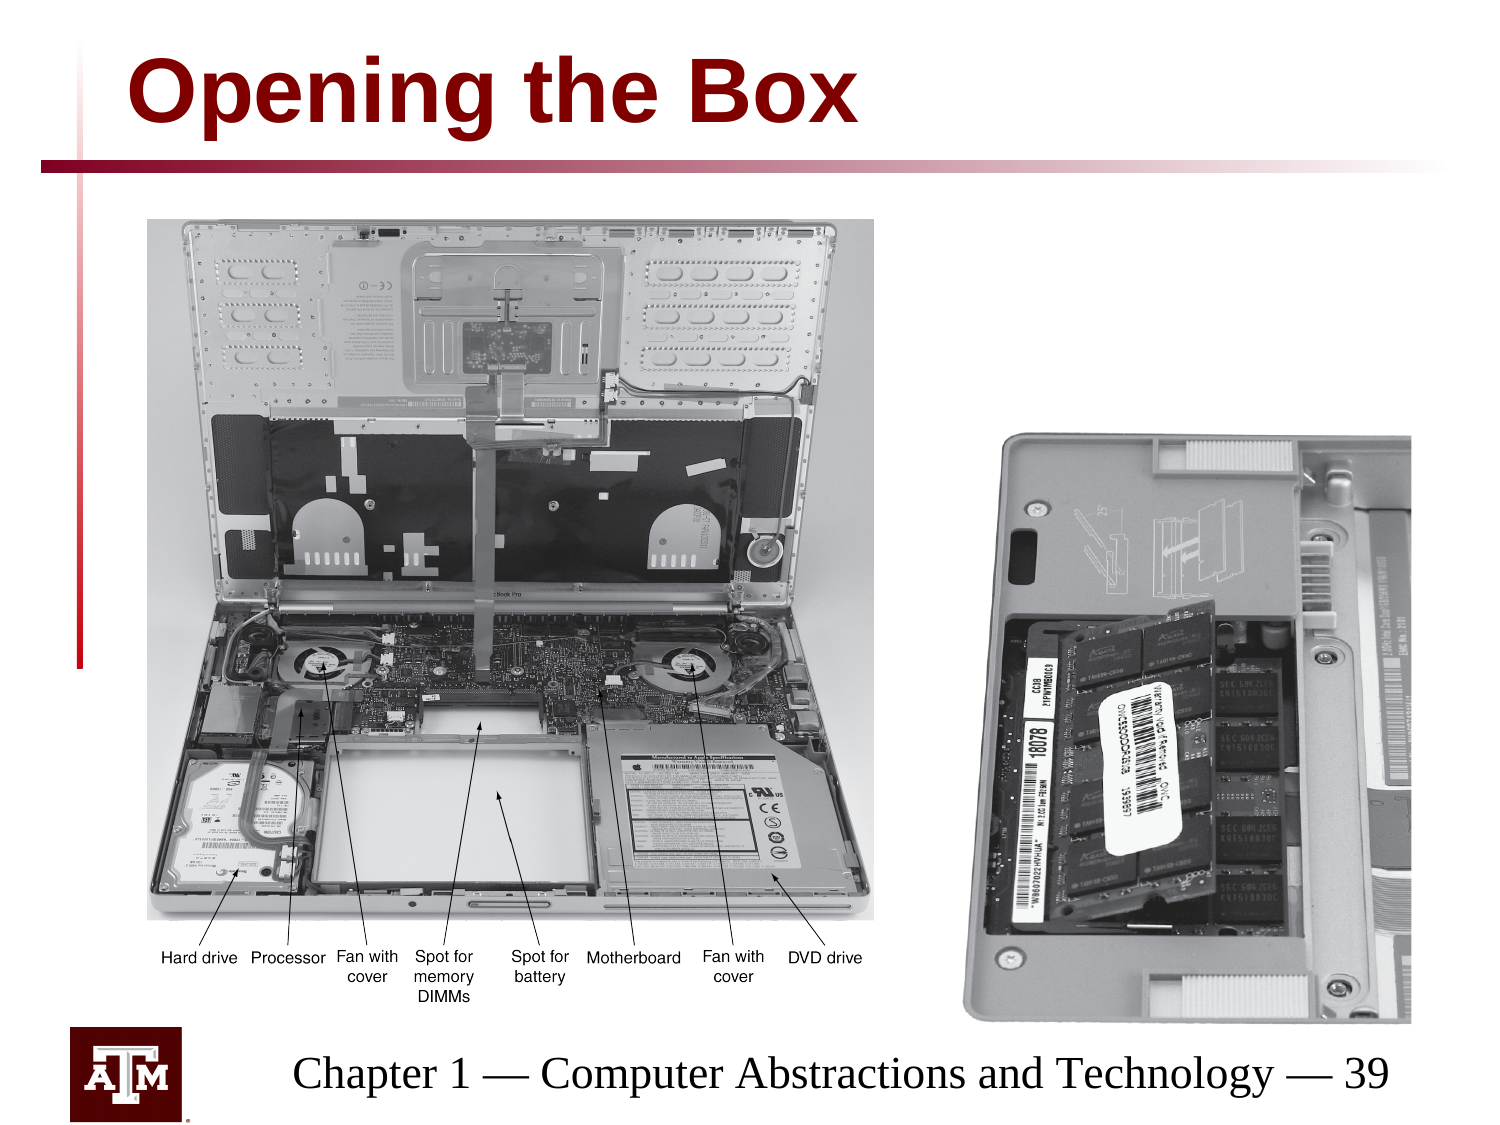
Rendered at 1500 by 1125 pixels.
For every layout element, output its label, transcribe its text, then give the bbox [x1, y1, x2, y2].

picture [60, 1023, 196, 1125]
picture [962, 432, 1412, 1028]
picture [147, 219, 874, 1007]
title Opening the Box [112, 23, 1468, 149]
